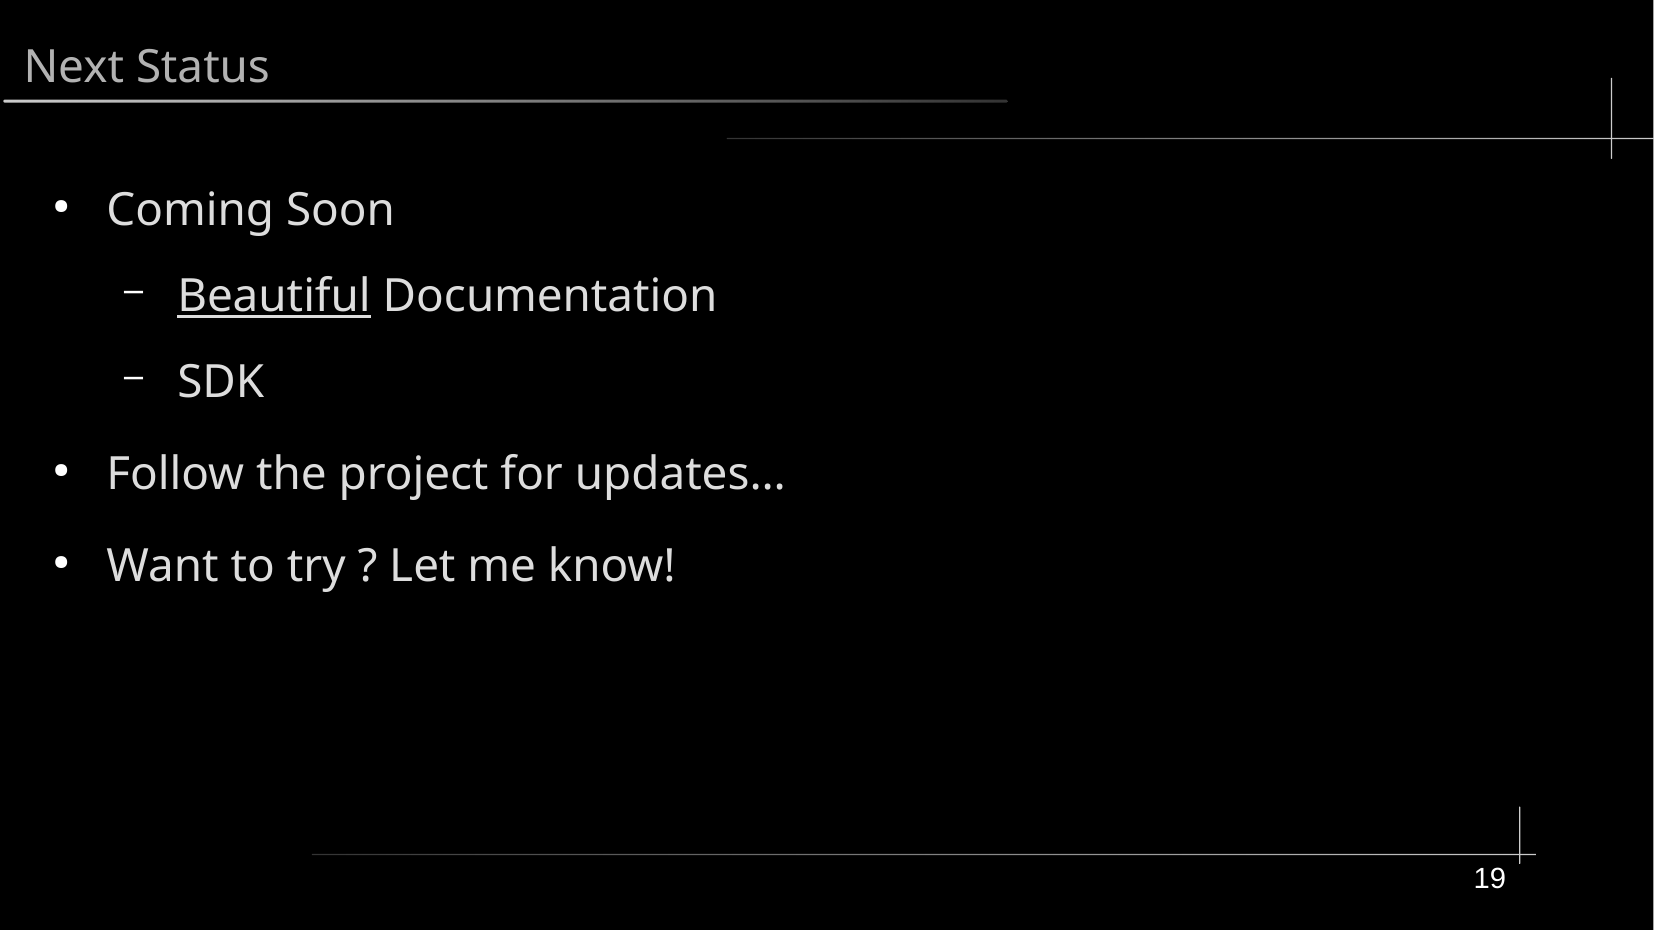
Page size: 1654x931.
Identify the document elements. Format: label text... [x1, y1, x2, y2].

list Coming Soon Beautiful Documentation SDK Follow the project for updates… Want to try ? Let me know! [35, 176, 1524, 788]
title Next Status [23, 11, 1589, 119]
